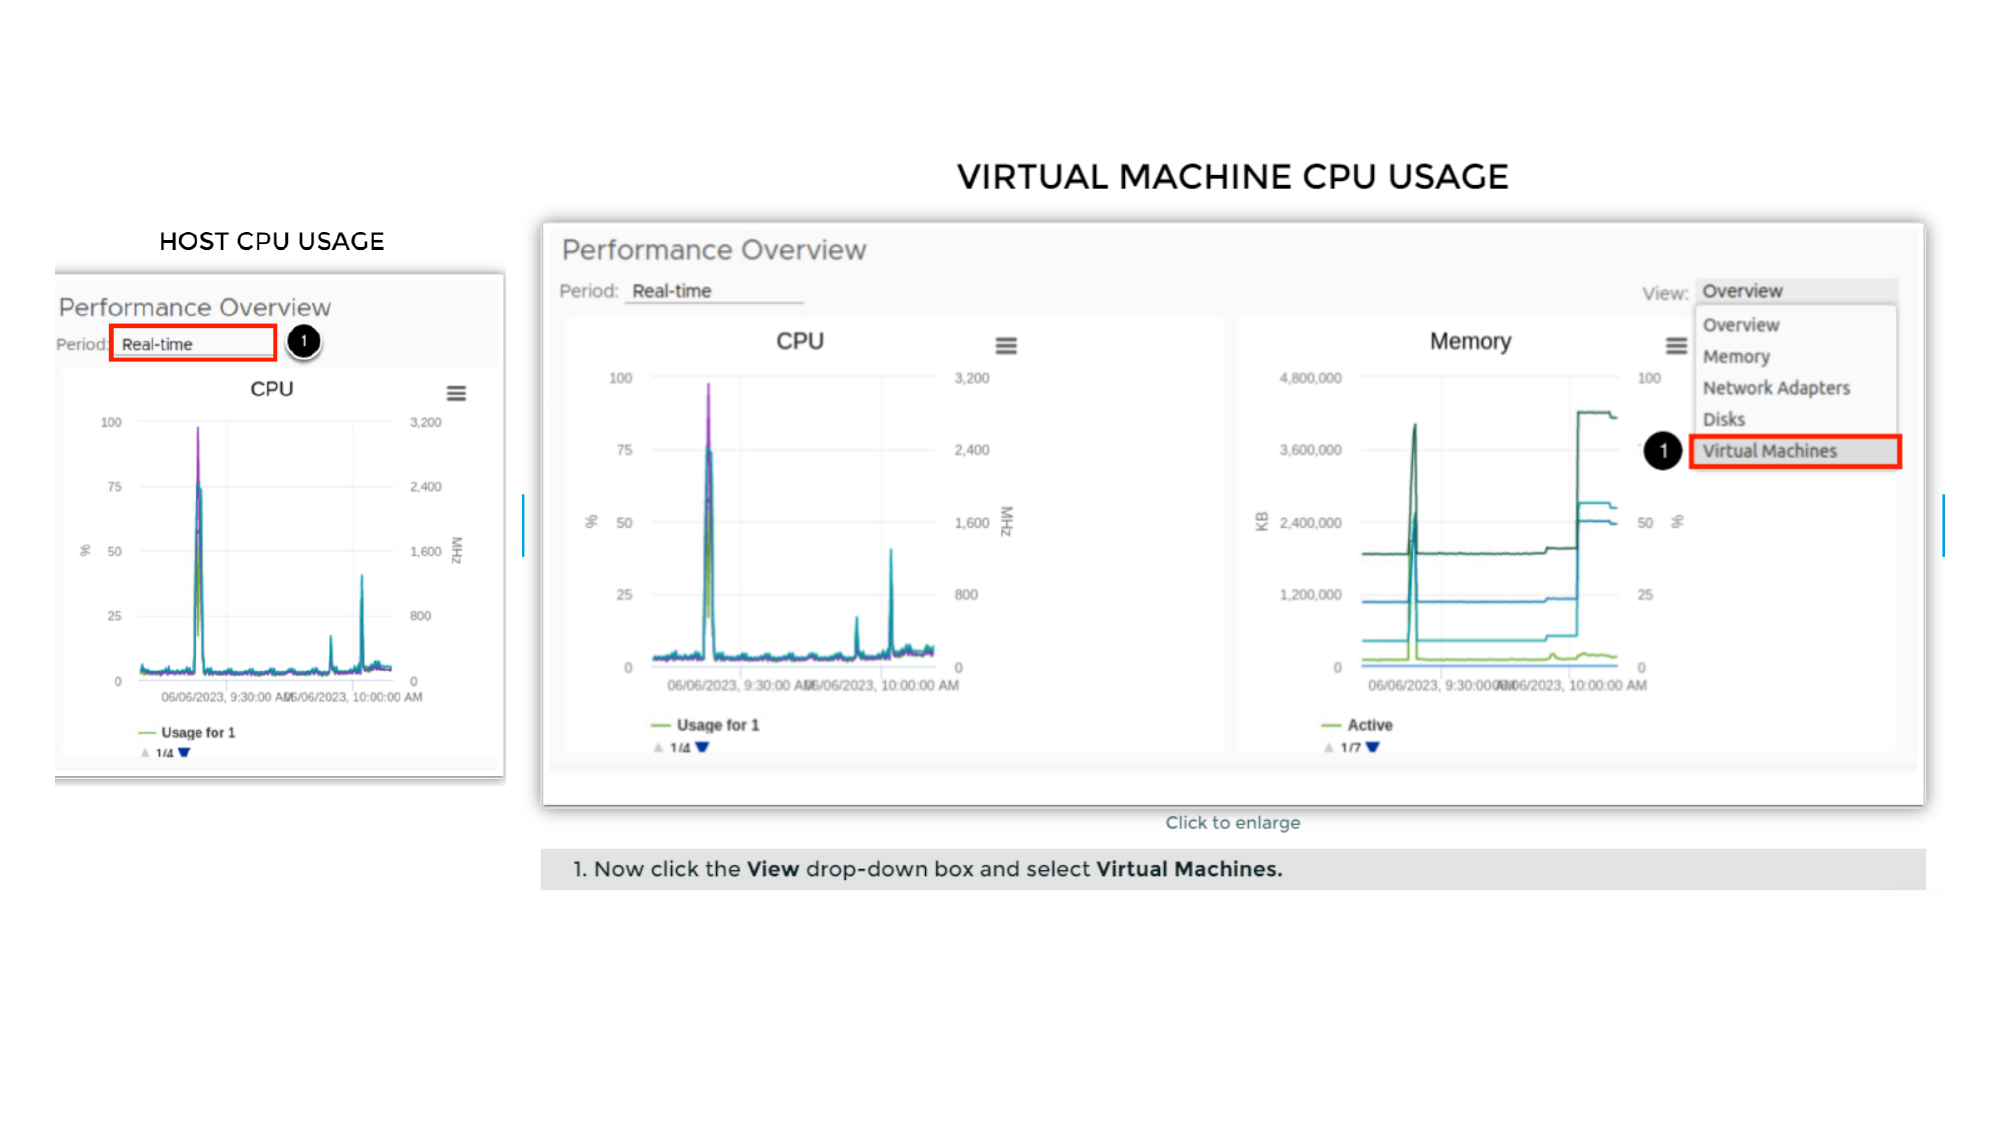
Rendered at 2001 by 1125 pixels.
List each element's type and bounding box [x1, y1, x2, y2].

picture [55, 226, 506, 786]
picture [522, 150, 1945, 899]
